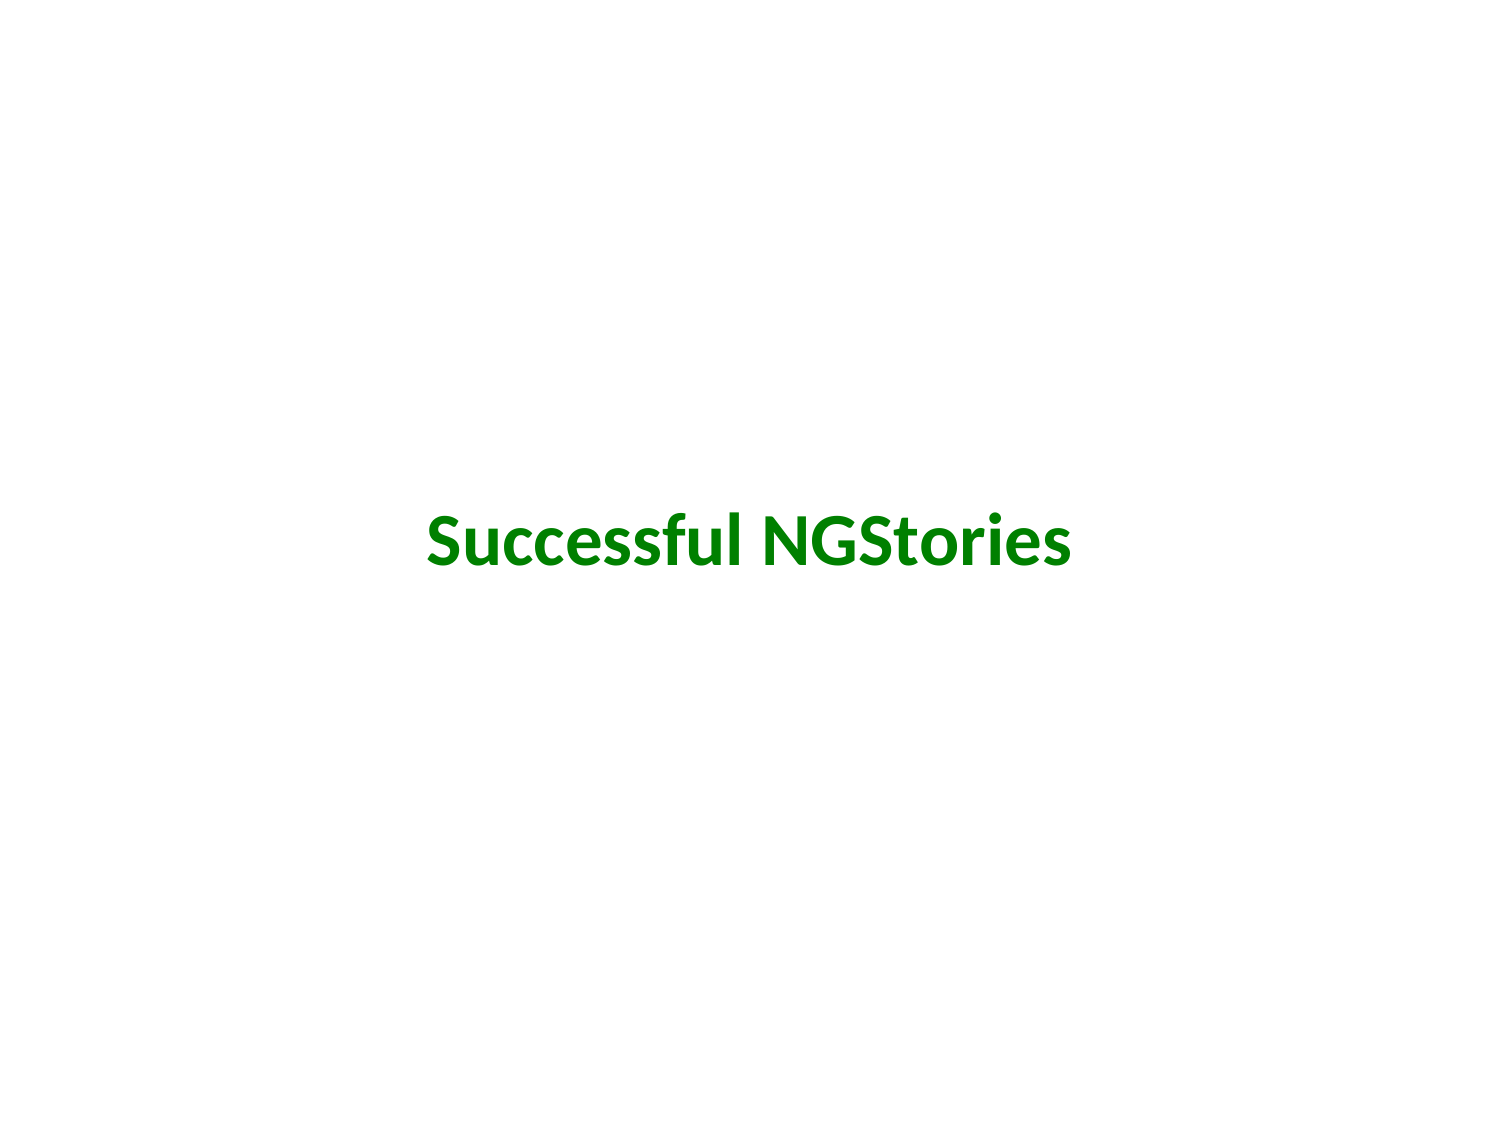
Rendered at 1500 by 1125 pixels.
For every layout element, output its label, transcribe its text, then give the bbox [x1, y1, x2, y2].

text_box Successful NGStories [74, 441, 1425, 630]
